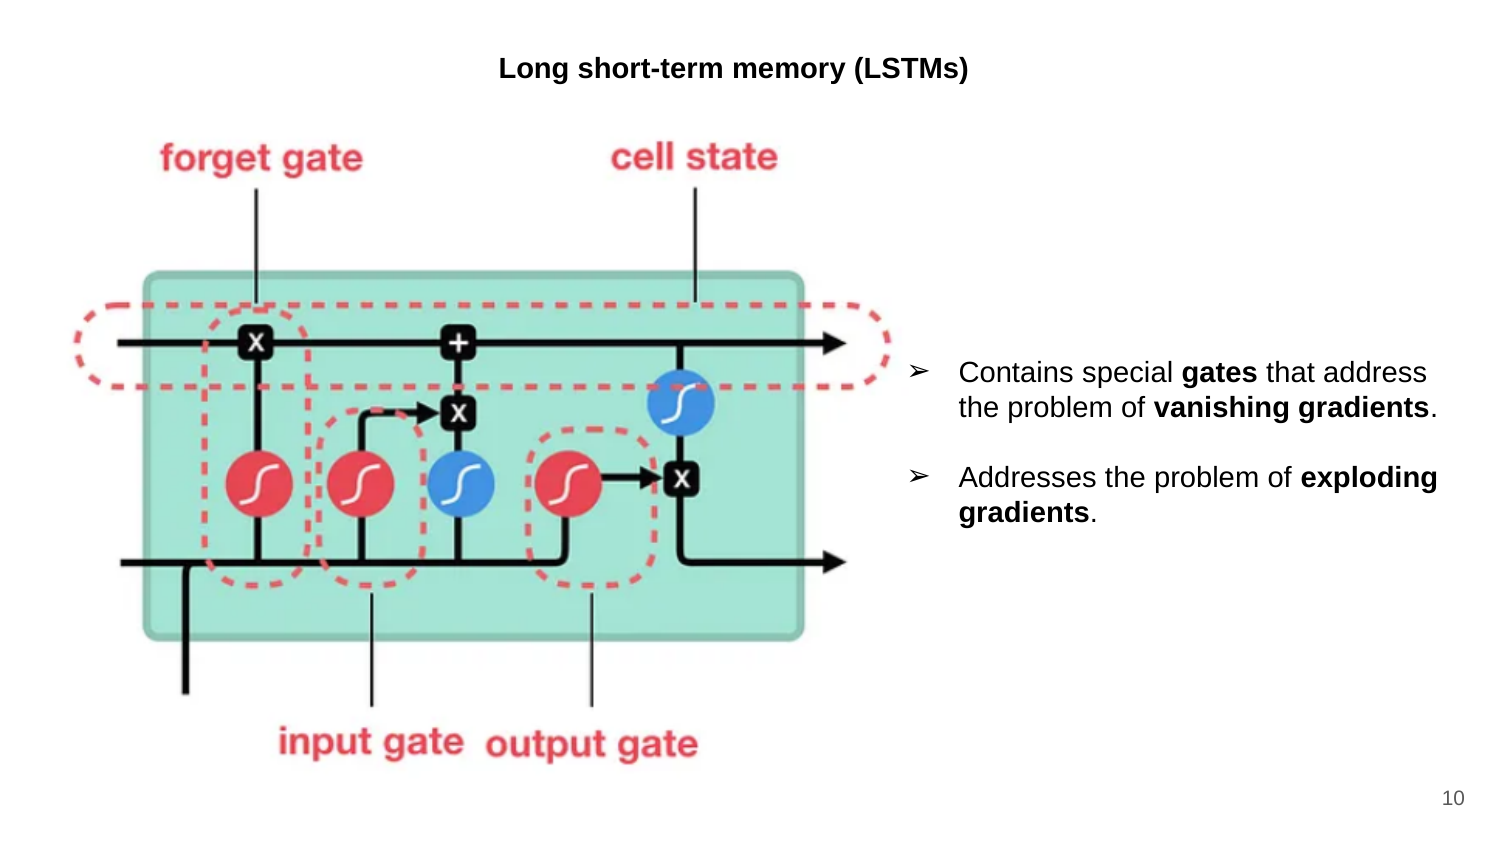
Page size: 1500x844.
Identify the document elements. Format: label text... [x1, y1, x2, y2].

text_box Long short-term memory (LSTMs) [483, 34, 992, 104]
picture [53, 112, 936, 805]
text_box Contains special gates that address the problem of vanishing gradients. Addresses the problem of exploding gradients. [868, 303, 1480, 584]
slide_number <number> [1389, 764, 1480, 830]
